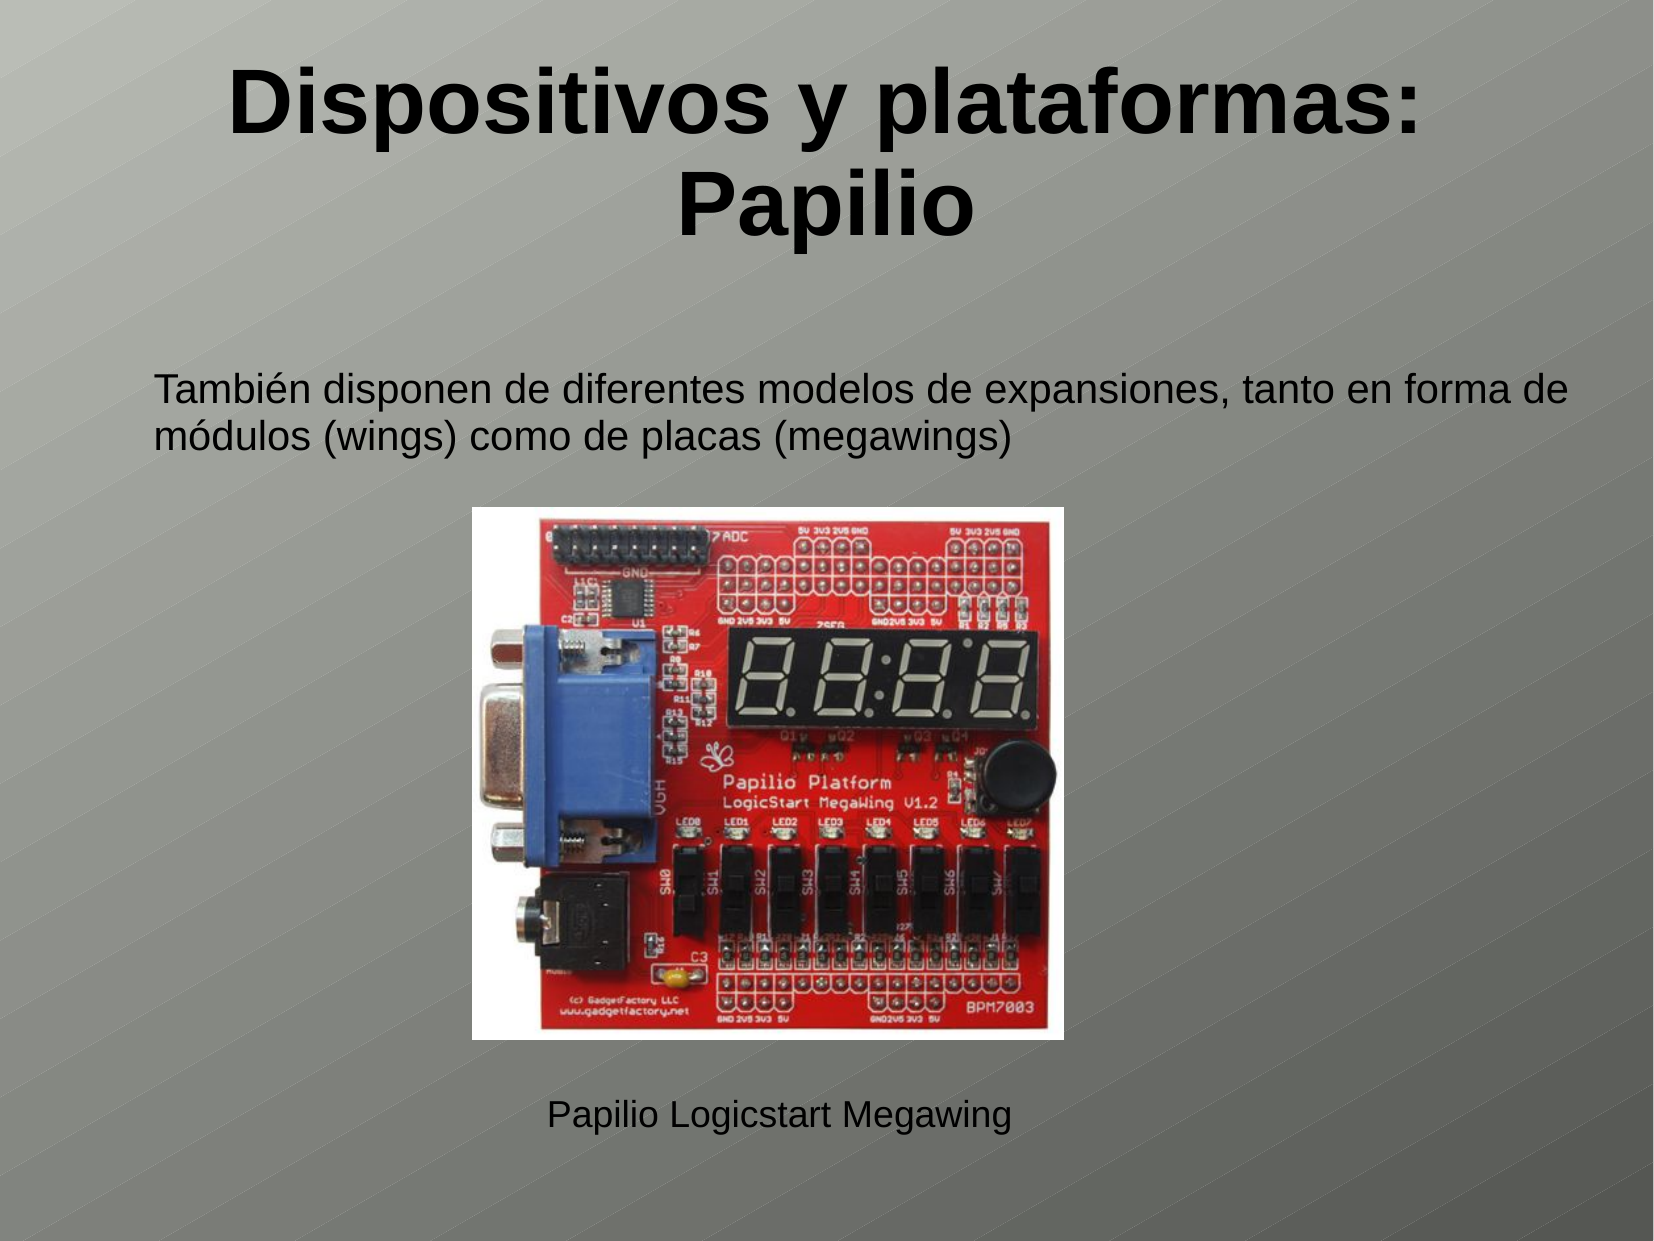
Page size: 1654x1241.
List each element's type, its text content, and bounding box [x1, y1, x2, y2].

title Dispositivos y plataformas: Papilio [82, 49, 1571, 257]
list También disponen de diferentes modelos de expansiones, tanto en forma de módulos (wings) como de placas (megawings) [82, 290, 1571, 1182]
picture [472, 507, 1064, 1040]
text_box Papilio Logicstart Megawing [413, 1086, 1146, 1144]
